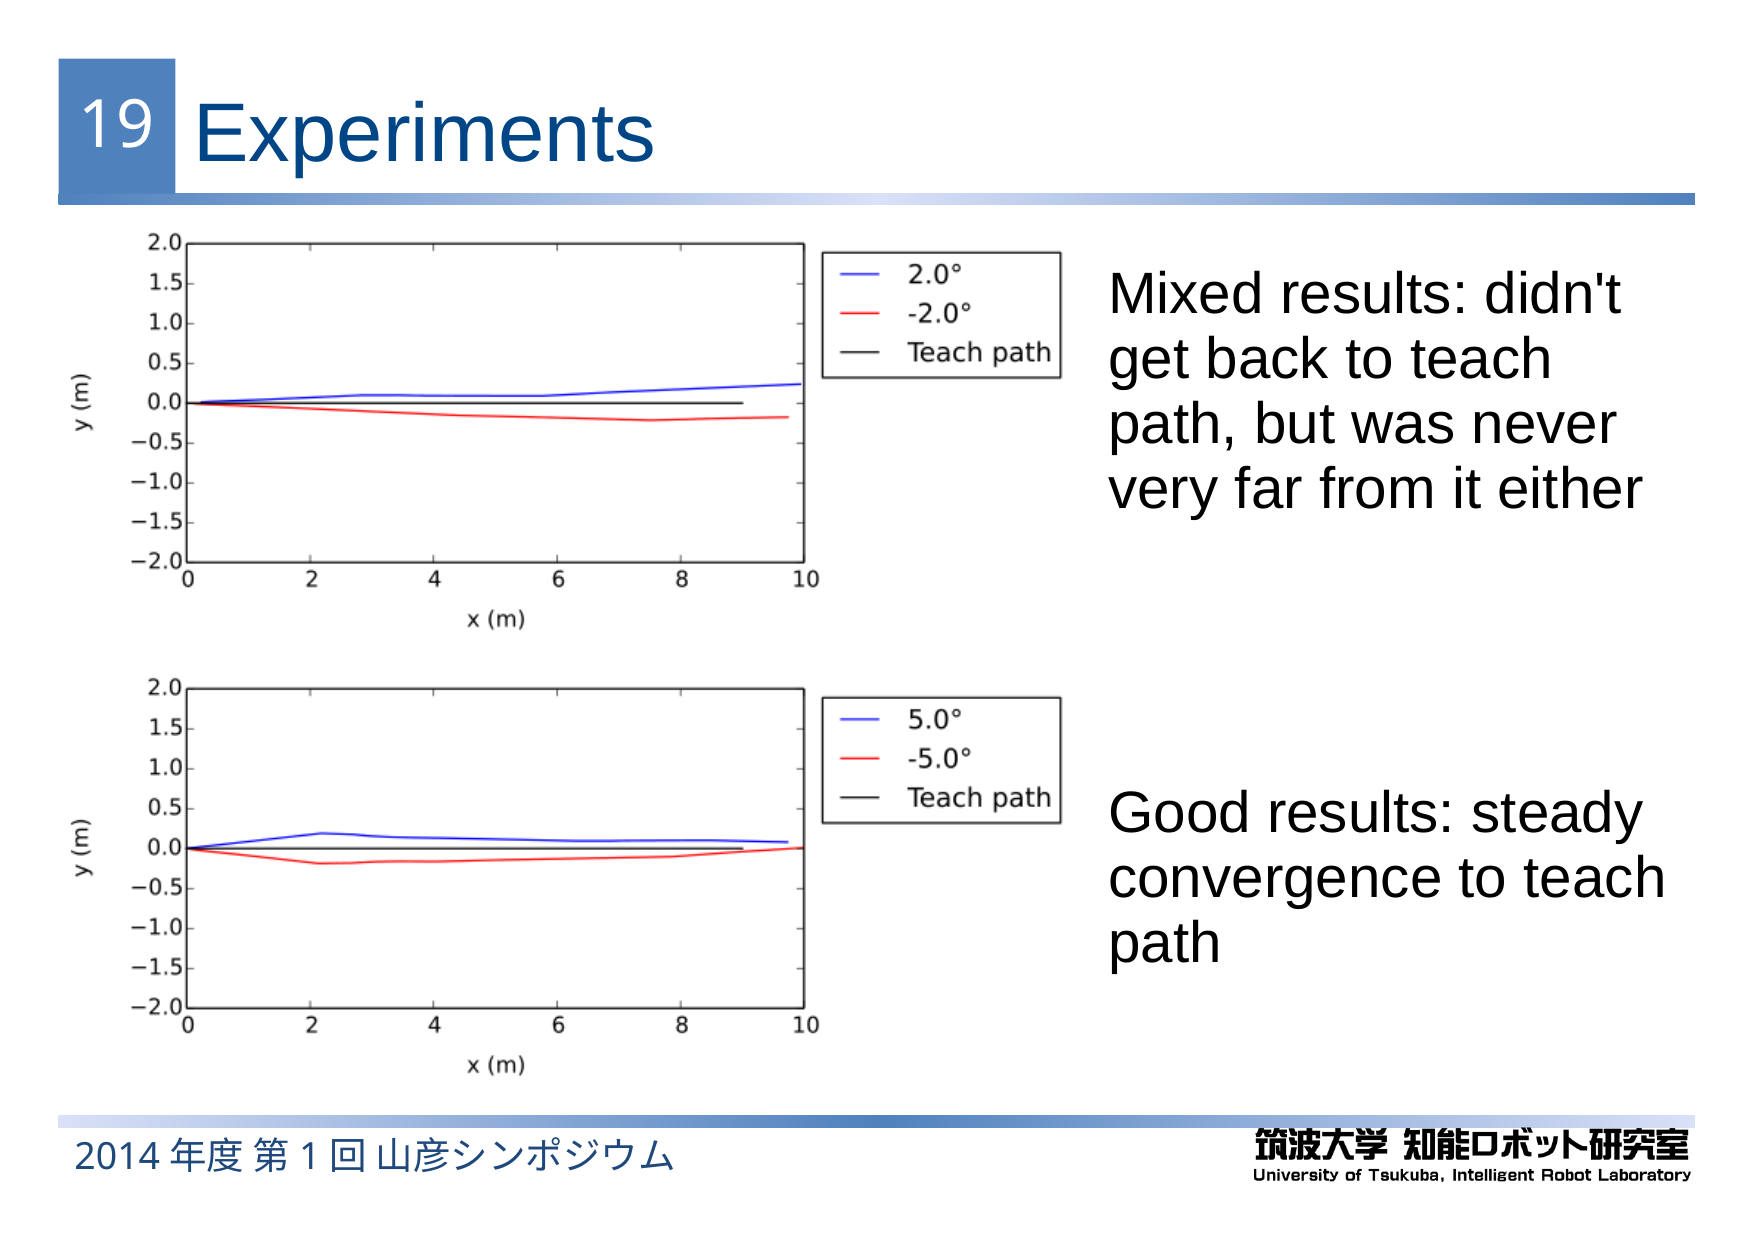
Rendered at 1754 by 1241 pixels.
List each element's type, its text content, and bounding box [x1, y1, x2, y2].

picture [58, 665, 1073, 1091]
title Experiments [193, 61, 1651, 205]
picture [1252, 1127, 1691, 1182]
text_box Good results: steady convergence to teach path [1093, 772, 1685, 984]
picture [58, 220, 1073, 646]
text_box Mixed results: didn't get back to teach path, but was never very far from it either [1093, 253, 1679, 530]
